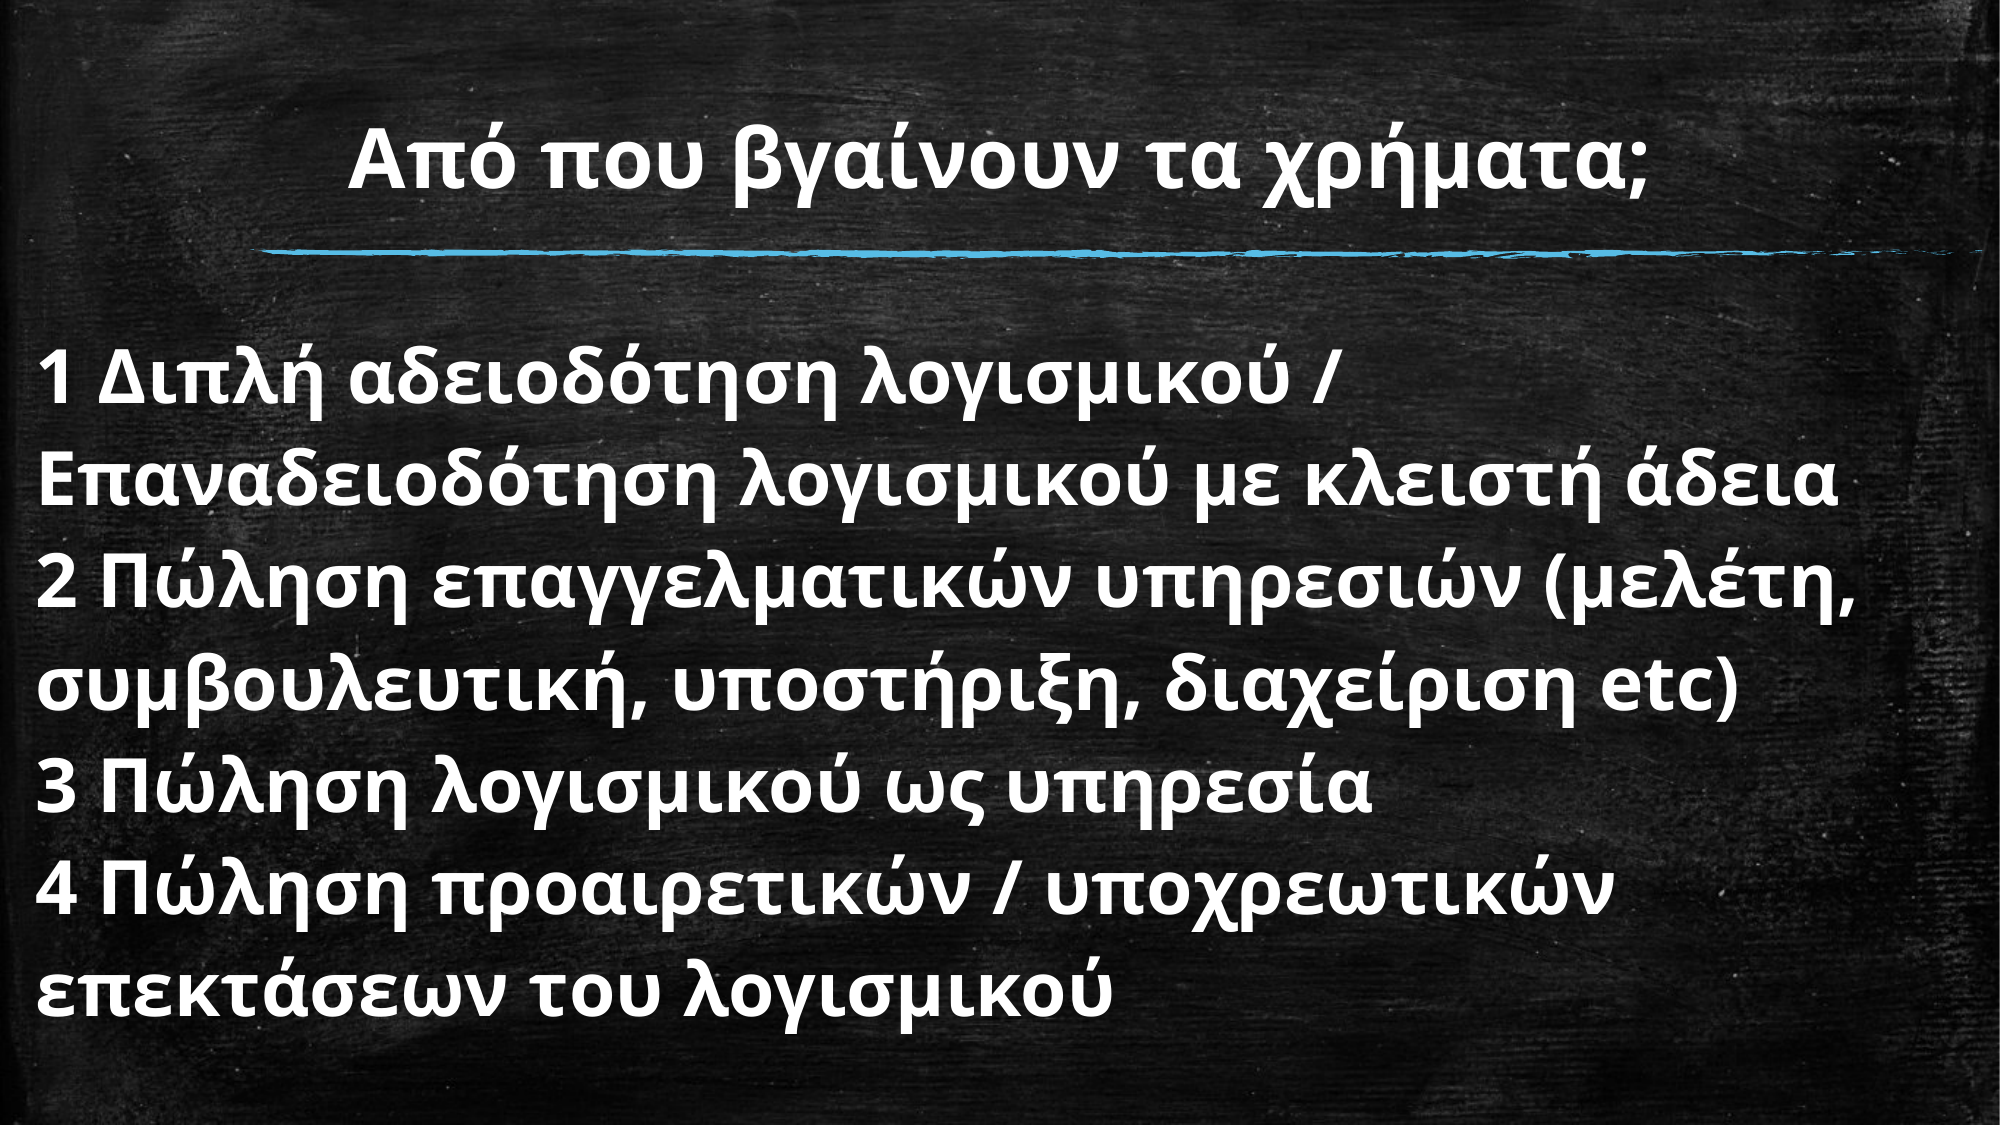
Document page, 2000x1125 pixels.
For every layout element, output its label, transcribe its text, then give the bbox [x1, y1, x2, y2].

subtitle 1 Διπλή αδειοδότηση λογισμικού / Επαναδειοδότηση λογισμικού με κλειστή άδεια 2 Πώληση επαγγελματικών υπηρεσιών (μελέτη, συμβουλευτική, υποστήριξη, διαχείριση etc) 3 Πώληση λογισμικού ως υπηρεσία 4 Πώληση προαιρετικών / υποχρεωτικών επεκτάσεων του λογισμικού [35, 211, 1949, 1125]
picture [0, 0, 2000, 1125]
title Από που βγαίνουν τα χρήματα; [249, 45, 1750, 211]
